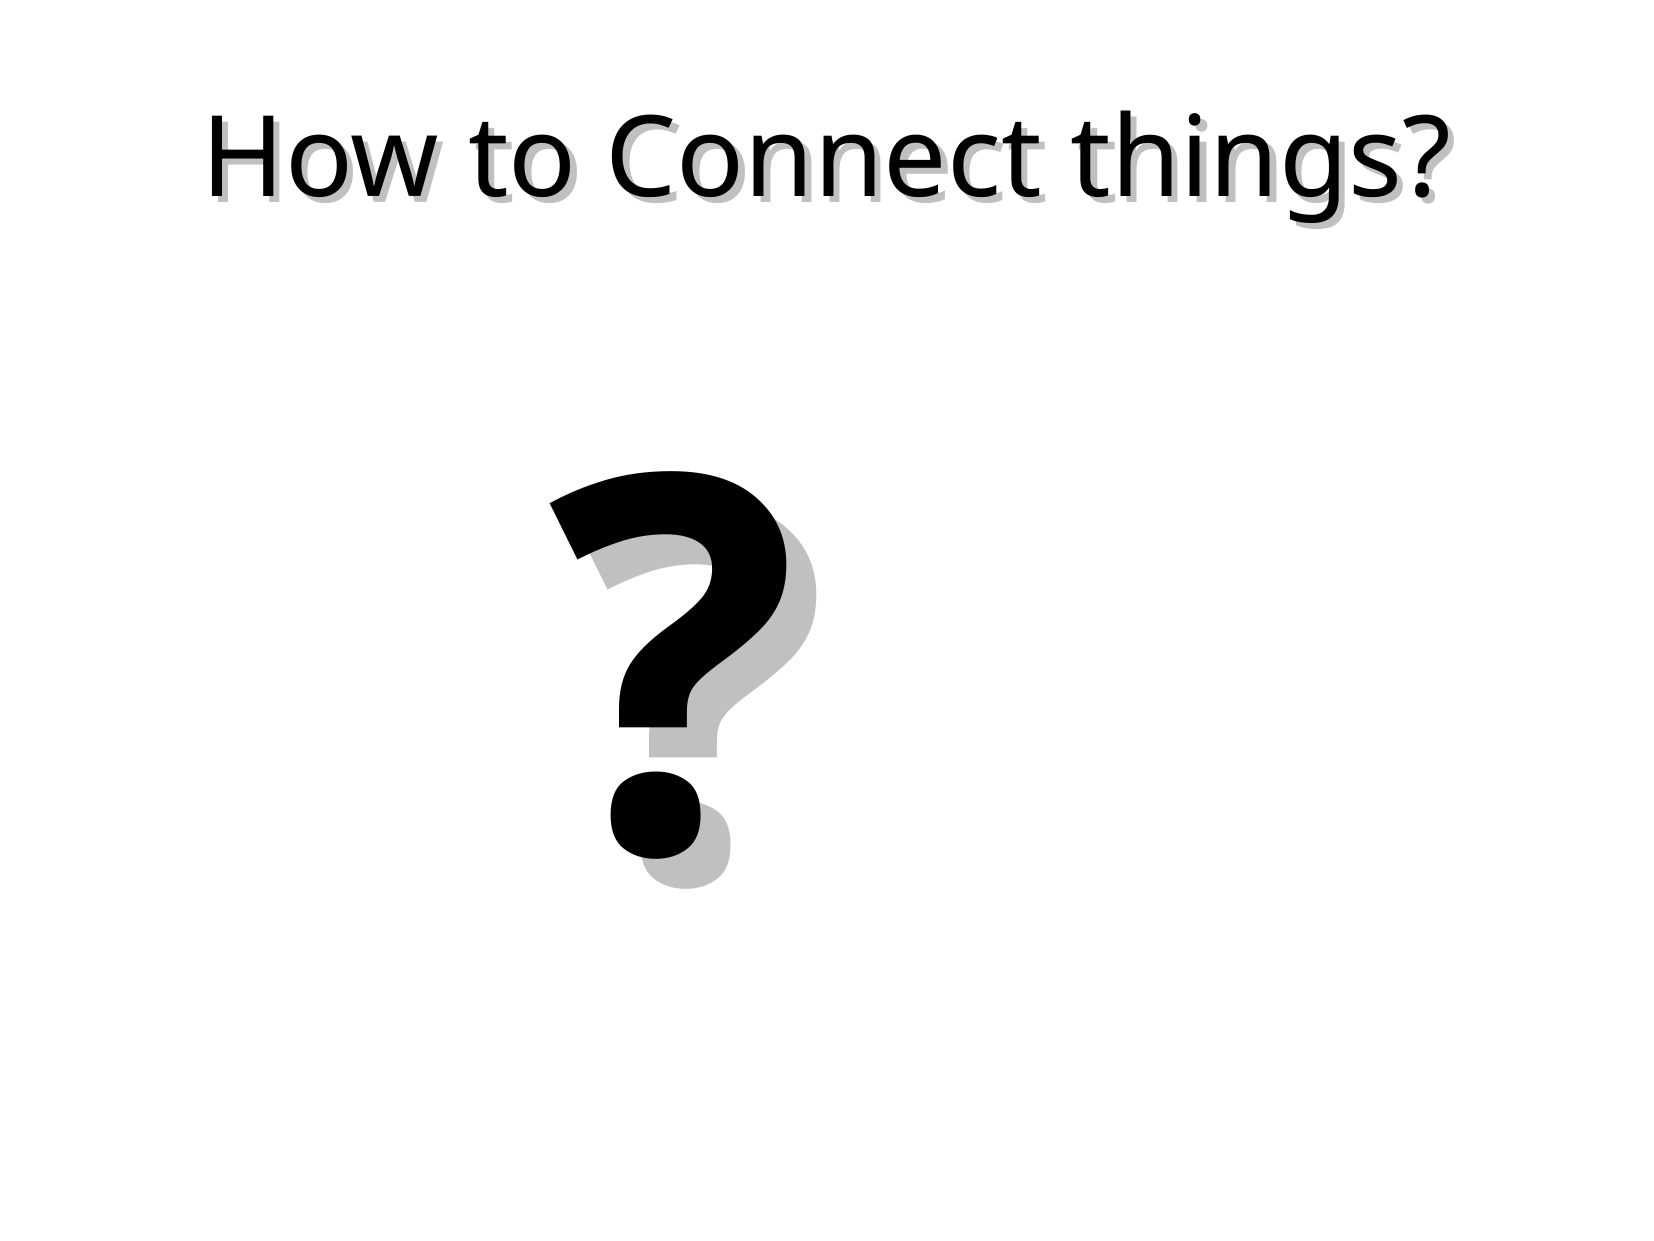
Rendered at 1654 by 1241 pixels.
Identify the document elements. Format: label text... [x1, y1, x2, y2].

title How to Connect things? [82, 49, 1571, 257]
list ? [82, 290, 1571, 1010]
